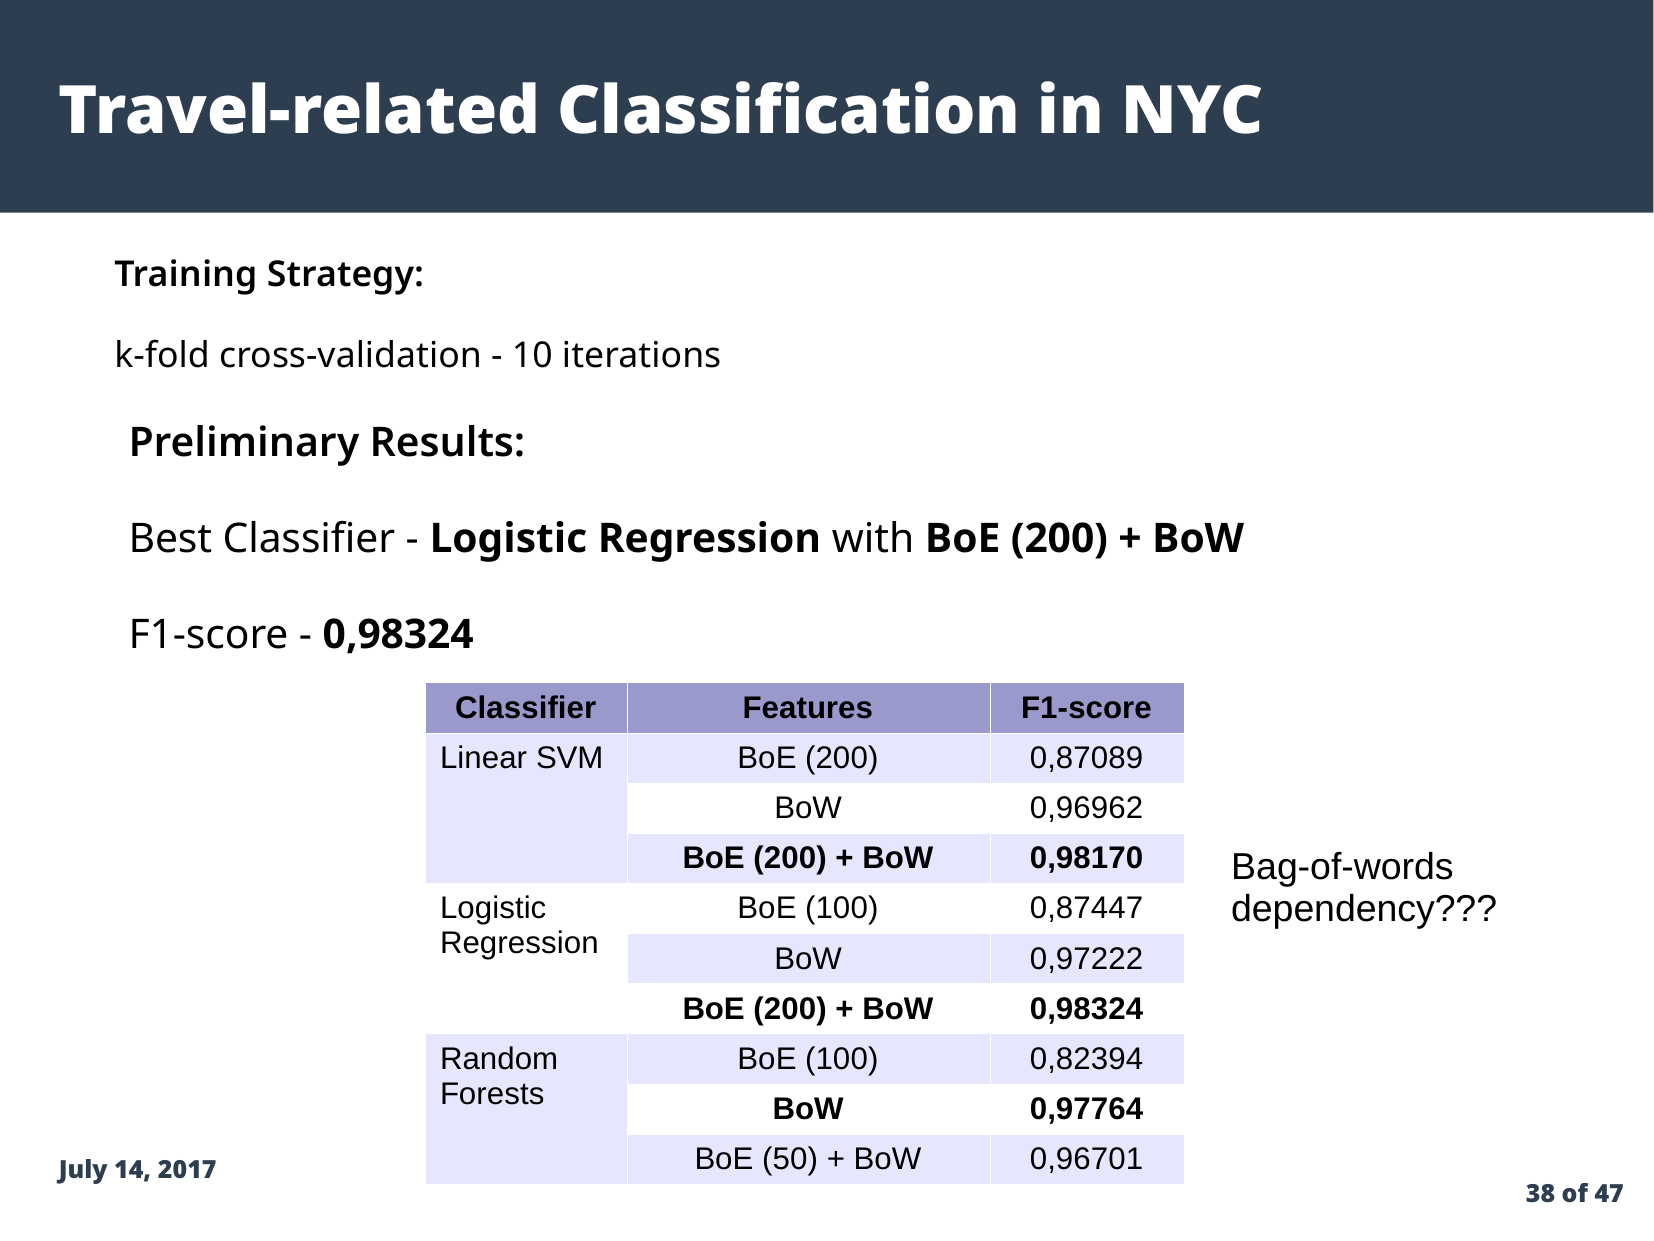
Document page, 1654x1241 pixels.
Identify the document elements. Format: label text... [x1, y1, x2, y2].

table_cell 0,82394 [991, 1034, 1184, 1084]
table_cell 0,96701 [991, 1135, 1184, 1184]
list Preliminary Results: Best Classifier - Logistic Regression with BoE (200) + BoW F1-score - 0,98324 [59, 413, 1583, 662]
title Travel-related Classification in NYC [59, 29, 1595, 187]
text_box Bag-of-words dependency??? [1216, 838, 1571, 938]
table_cell Logistic Regression [426, 884, 627, 1033]
list Training Strategy: k-fold cross-validation - 10 iterations [59, 248, 1583, 378]
table_cell BoE (200) + BoW [628, 834, 990, 883]
table_cell Linear SVM [426, 734, 627, 883]
table_cell BoE (50) + BoW [628, 1135, 990, 1184]
table_cell 0,97764 [991, 1085, 1184, 1134]
table_cell BoE (100) [628, 884, 990, 933]
table_cell 0,96962 [991, 784, 1184, 833]
table_cell 0,98170 [991, 834, 1184, 883]
table_cell 0,97222 [991, 934, 1184, 983]
table_cell BoE (100) [628, 1034, 990, 1084]
table_header F1-score [991, 683, 1184, 733]
table_header Classifier [426, 683, 627, 733]
table_cell BoE (200) [628, 734, 990, 783]
table_cell 0,98324 [991, 984, 1184, 1033]
table_cell BoW [628, 934, 990, 983]
table_cell BoW [628, 784, 990, 833]
table_cell BoW [628, 1085, 990, 1134]
table_cell BoE (200) + BoW [628, 984, 990, 1033]
table_cell 0,87089 [991, 734, 1184, 783]
table_header Features [628, 683, 990, 733]
table_cell Random Forests [426, 1034, 627, 1184]
table_cell 0,87447 [991, 884, 1184, 933]
